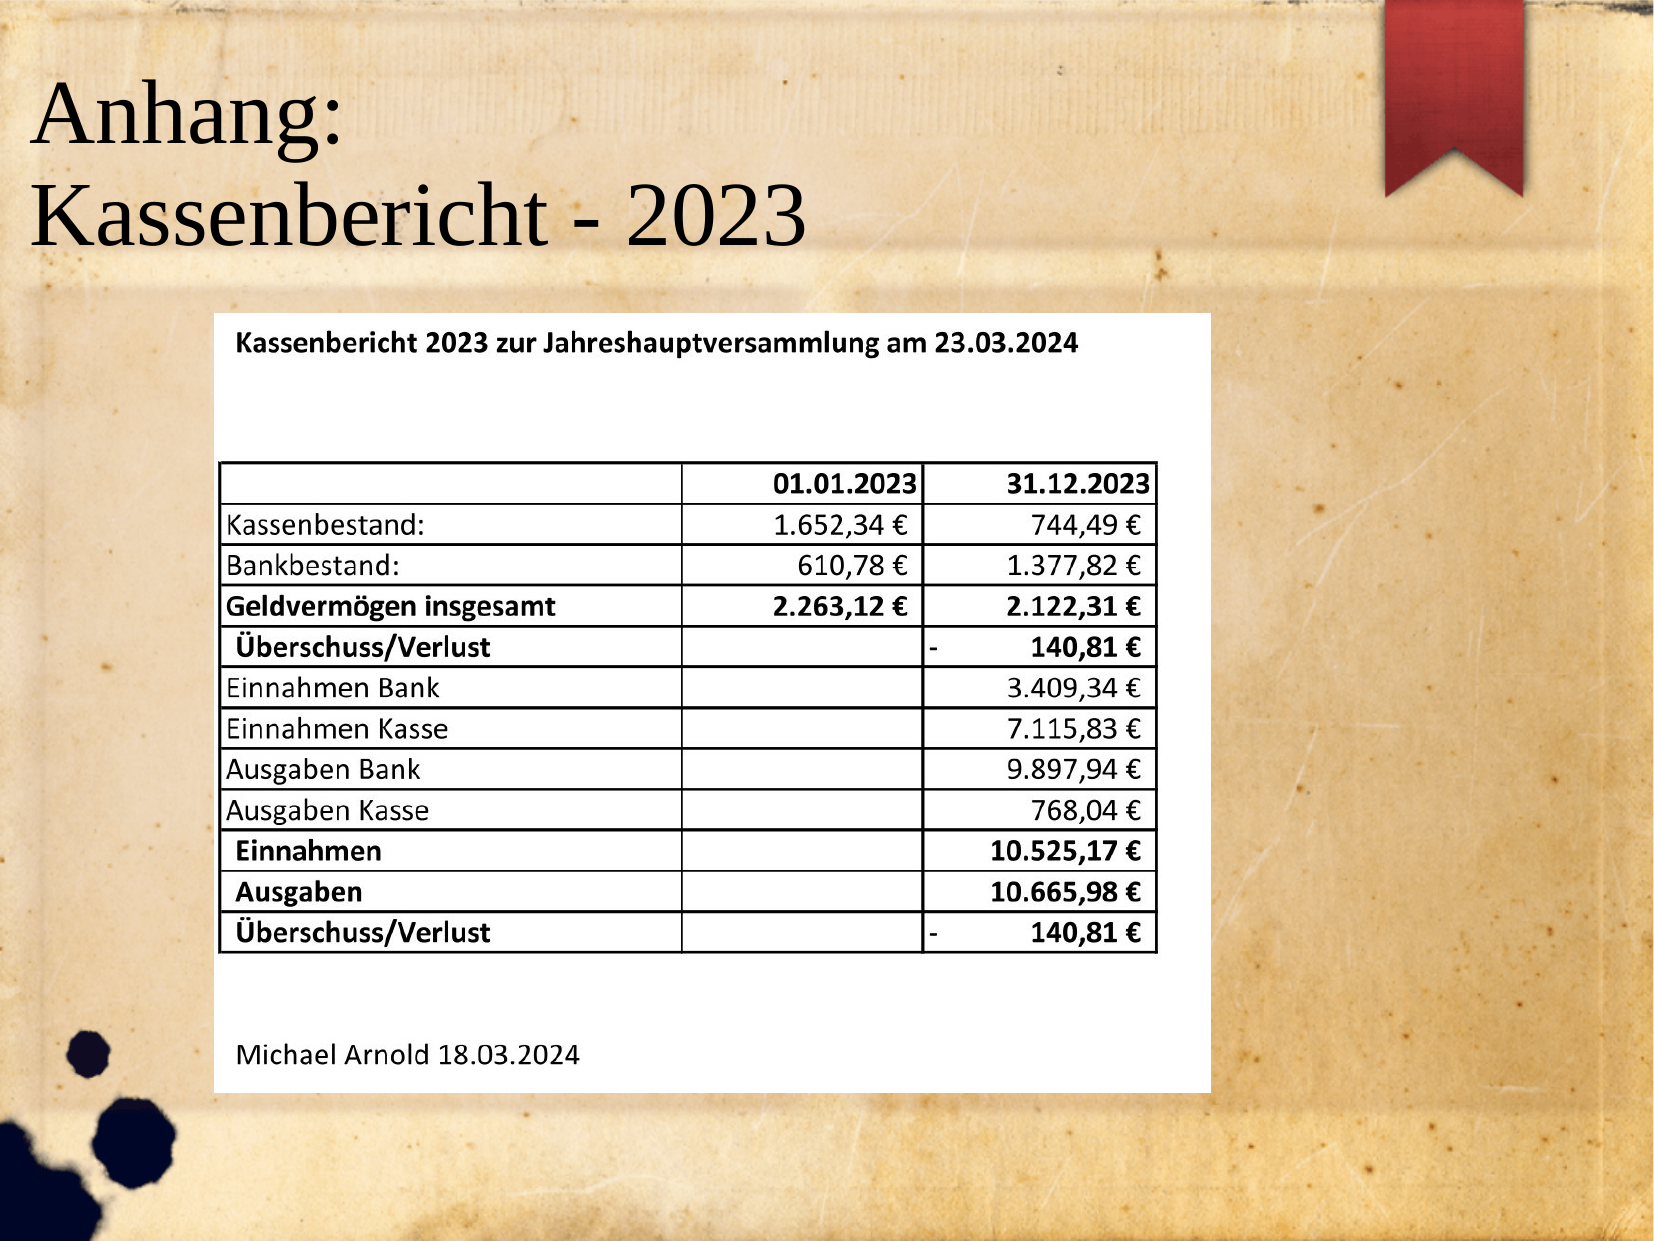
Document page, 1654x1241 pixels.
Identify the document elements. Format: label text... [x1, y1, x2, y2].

picture [0, 0, 1654, 1241]
title Anhang: Kassenbericht - 2023 [29, 61, 1294, 570]
